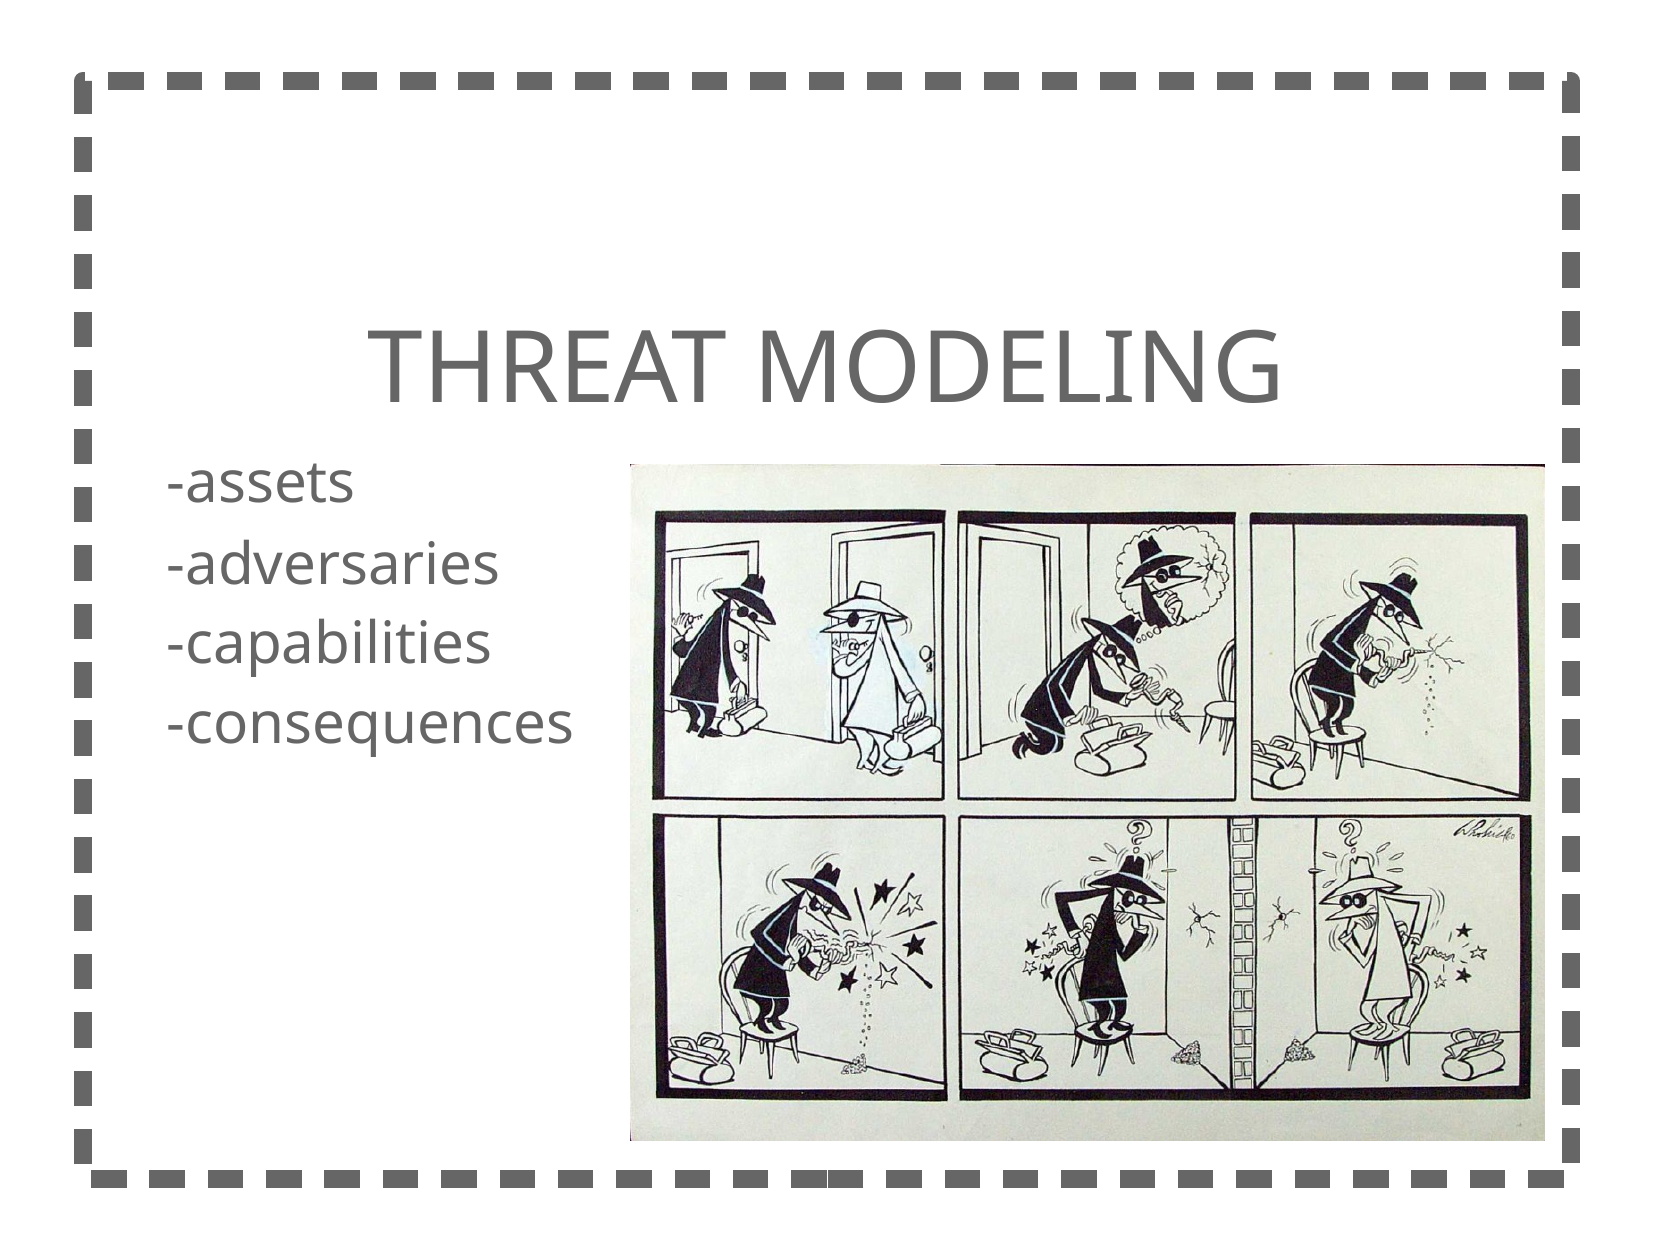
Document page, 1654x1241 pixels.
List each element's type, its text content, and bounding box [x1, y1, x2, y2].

picture [630, 464, 1545, 1141]
subtitle THREAT MODELING -assets -adversaries -capabilities -consequences [82, 81, 1571, 1179]
